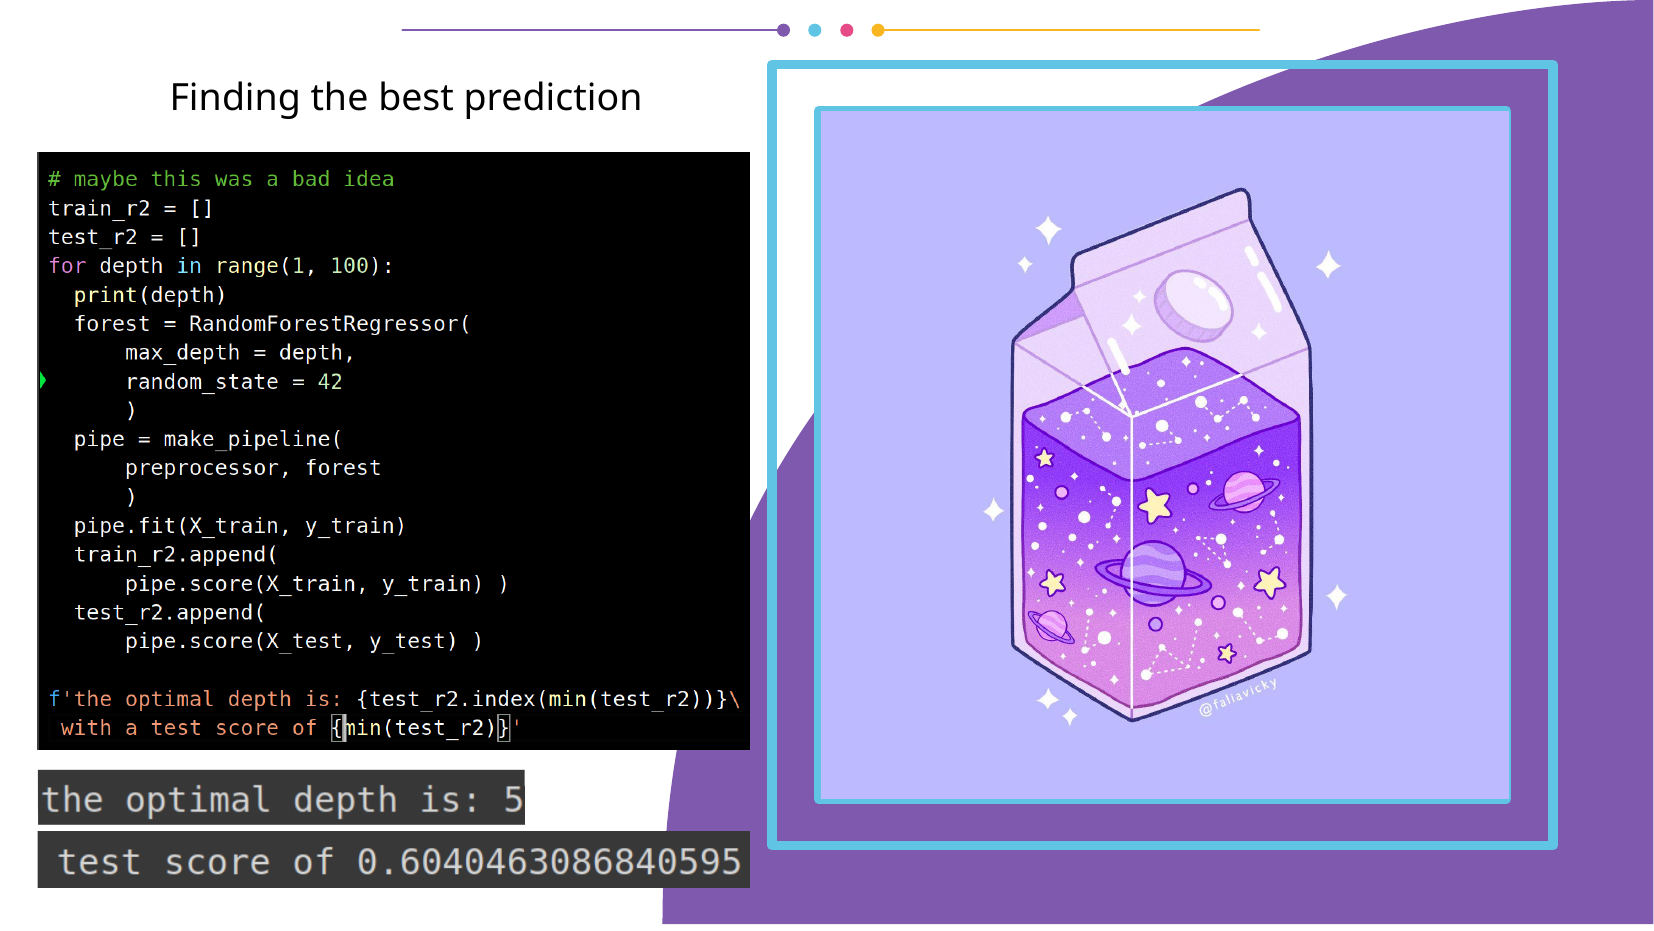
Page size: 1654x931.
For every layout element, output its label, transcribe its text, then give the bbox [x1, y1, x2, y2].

picture [37, 152, 750, 751]
title Finding the best prediction [75, 4, 643, 152]
picture [37, 769, 526, 826]
text_box [820, 111, 1509, 800]
picture [37, 831, 751, 888]
